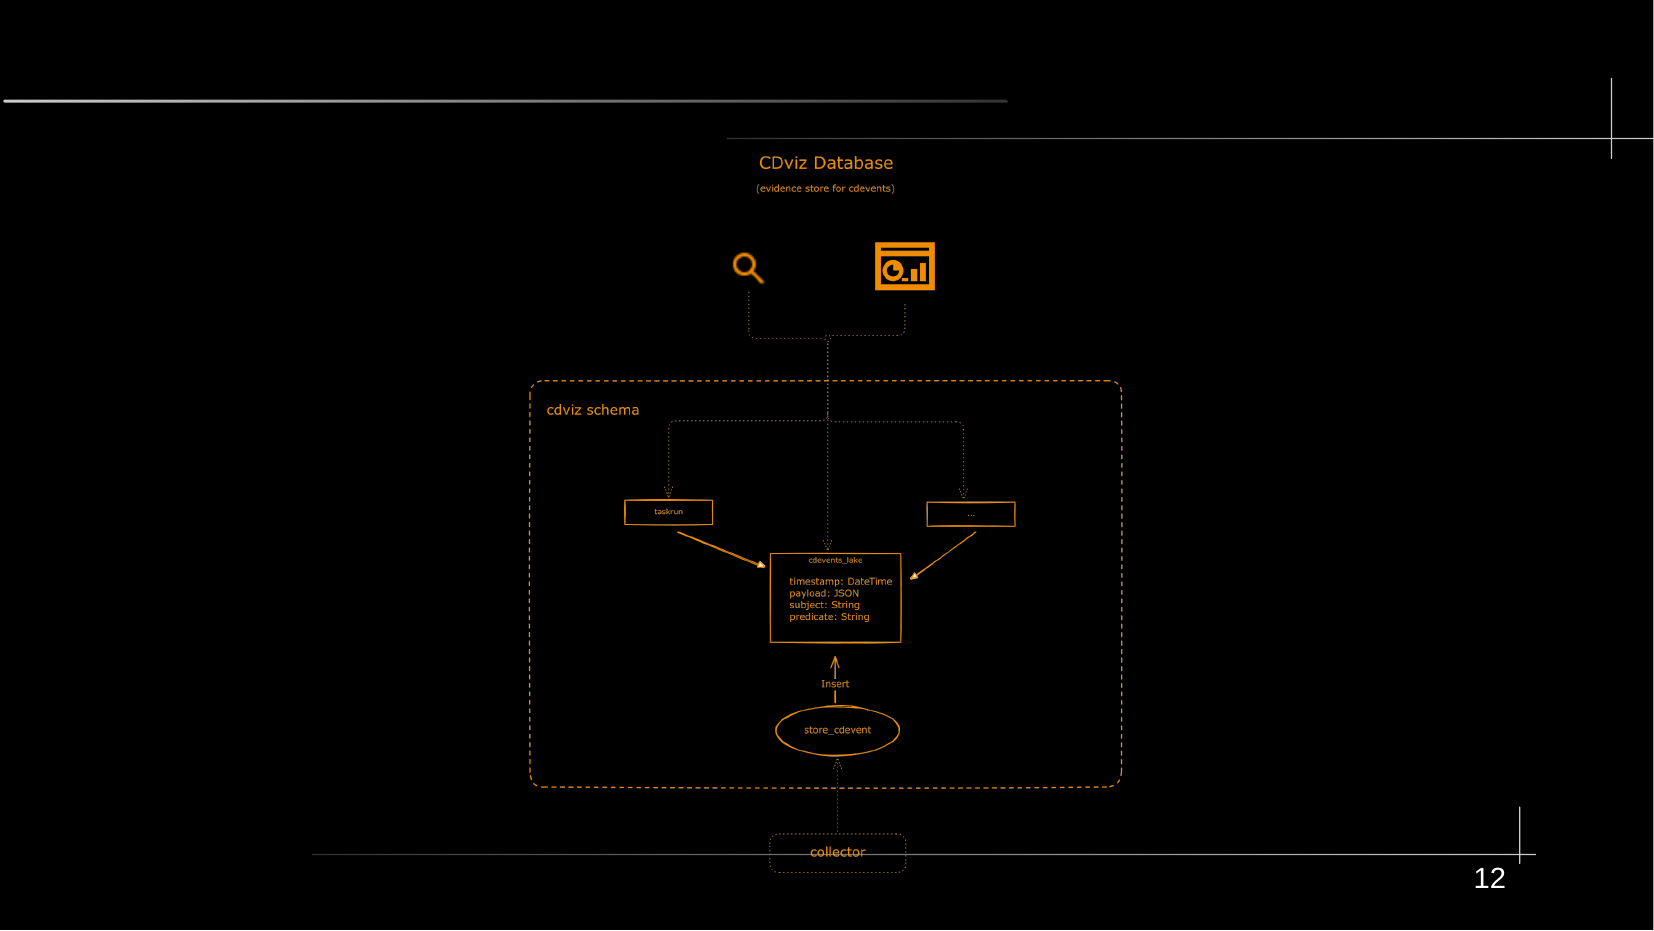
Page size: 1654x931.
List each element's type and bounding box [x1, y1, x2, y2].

picture [525, 149, 1126, 877]
